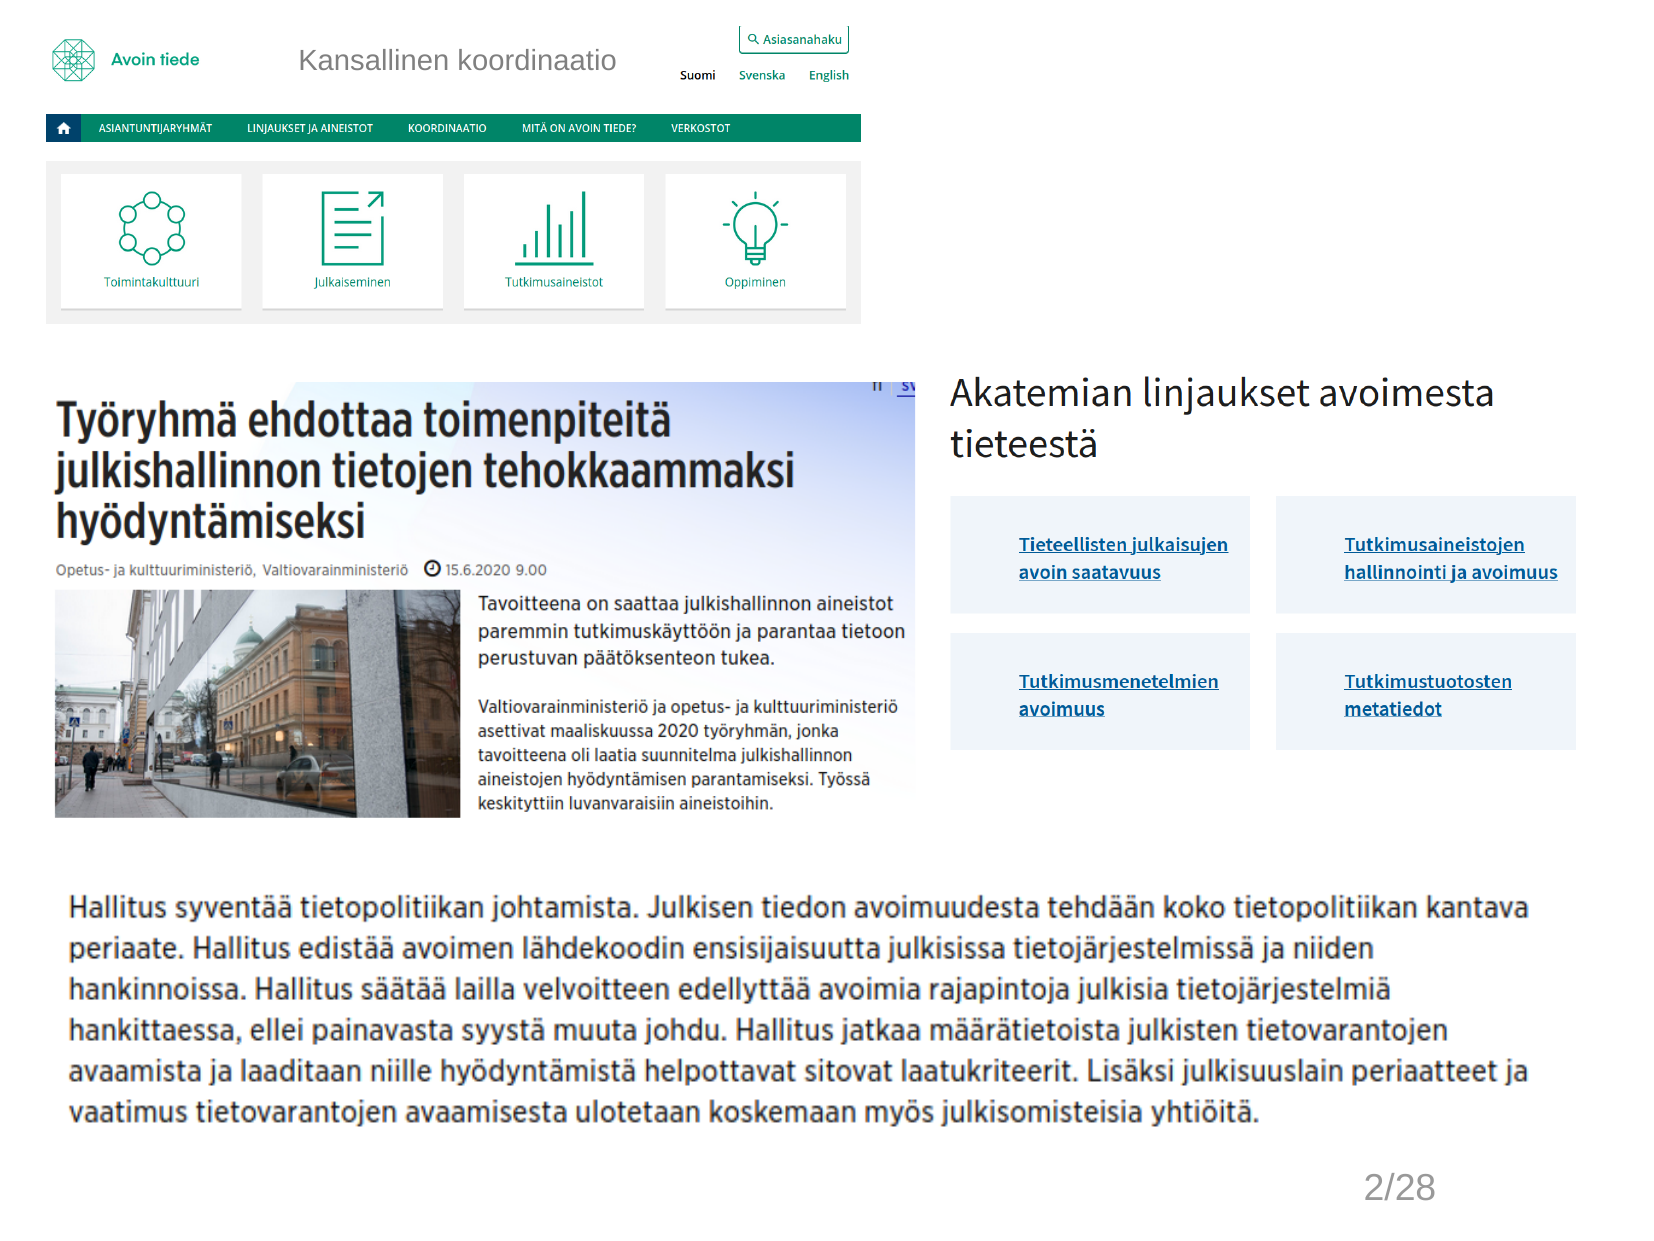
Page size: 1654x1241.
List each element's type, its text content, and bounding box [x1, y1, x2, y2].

picture [49, 878, 1583, 1164]
text_box Kansallinen koordinaatio [285, 34, 796, 104]
text_box <number>/28 [1348, 1158, 1654, 1230]
picture [41, 26, 871, 324]
picture [945, 360, 1621, 762]
picture [45, 382, 916, 824]
